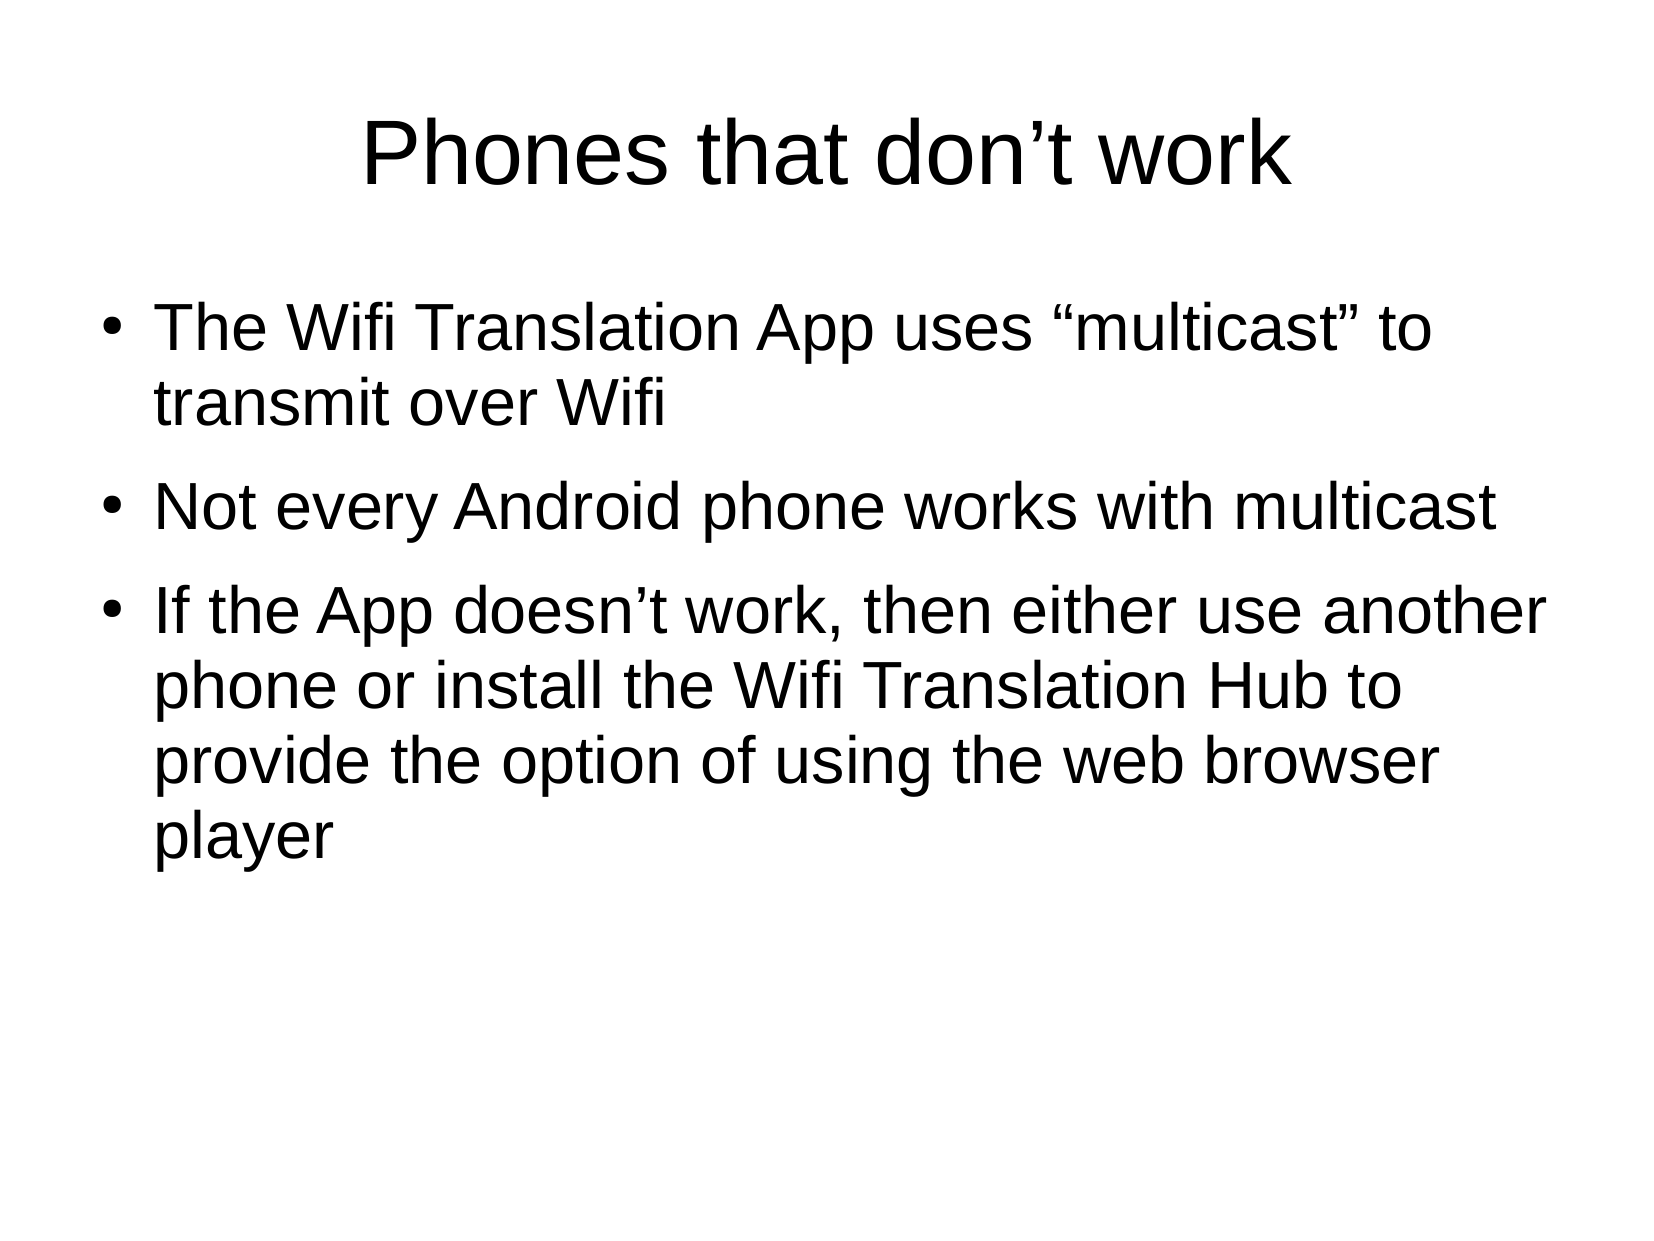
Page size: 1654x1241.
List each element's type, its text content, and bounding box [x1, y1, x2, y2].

title Phones that don’t work [82, 49, 1571, 257]
list The Wifi Translation App uses “multicast” to transmit over Wifi Not every Android phone works with multicast If the App doesn’t work, then either use another phone or install the Wifi Translation Hub to provide the option of using the web browser player [82, 290, 1571, 1010]
